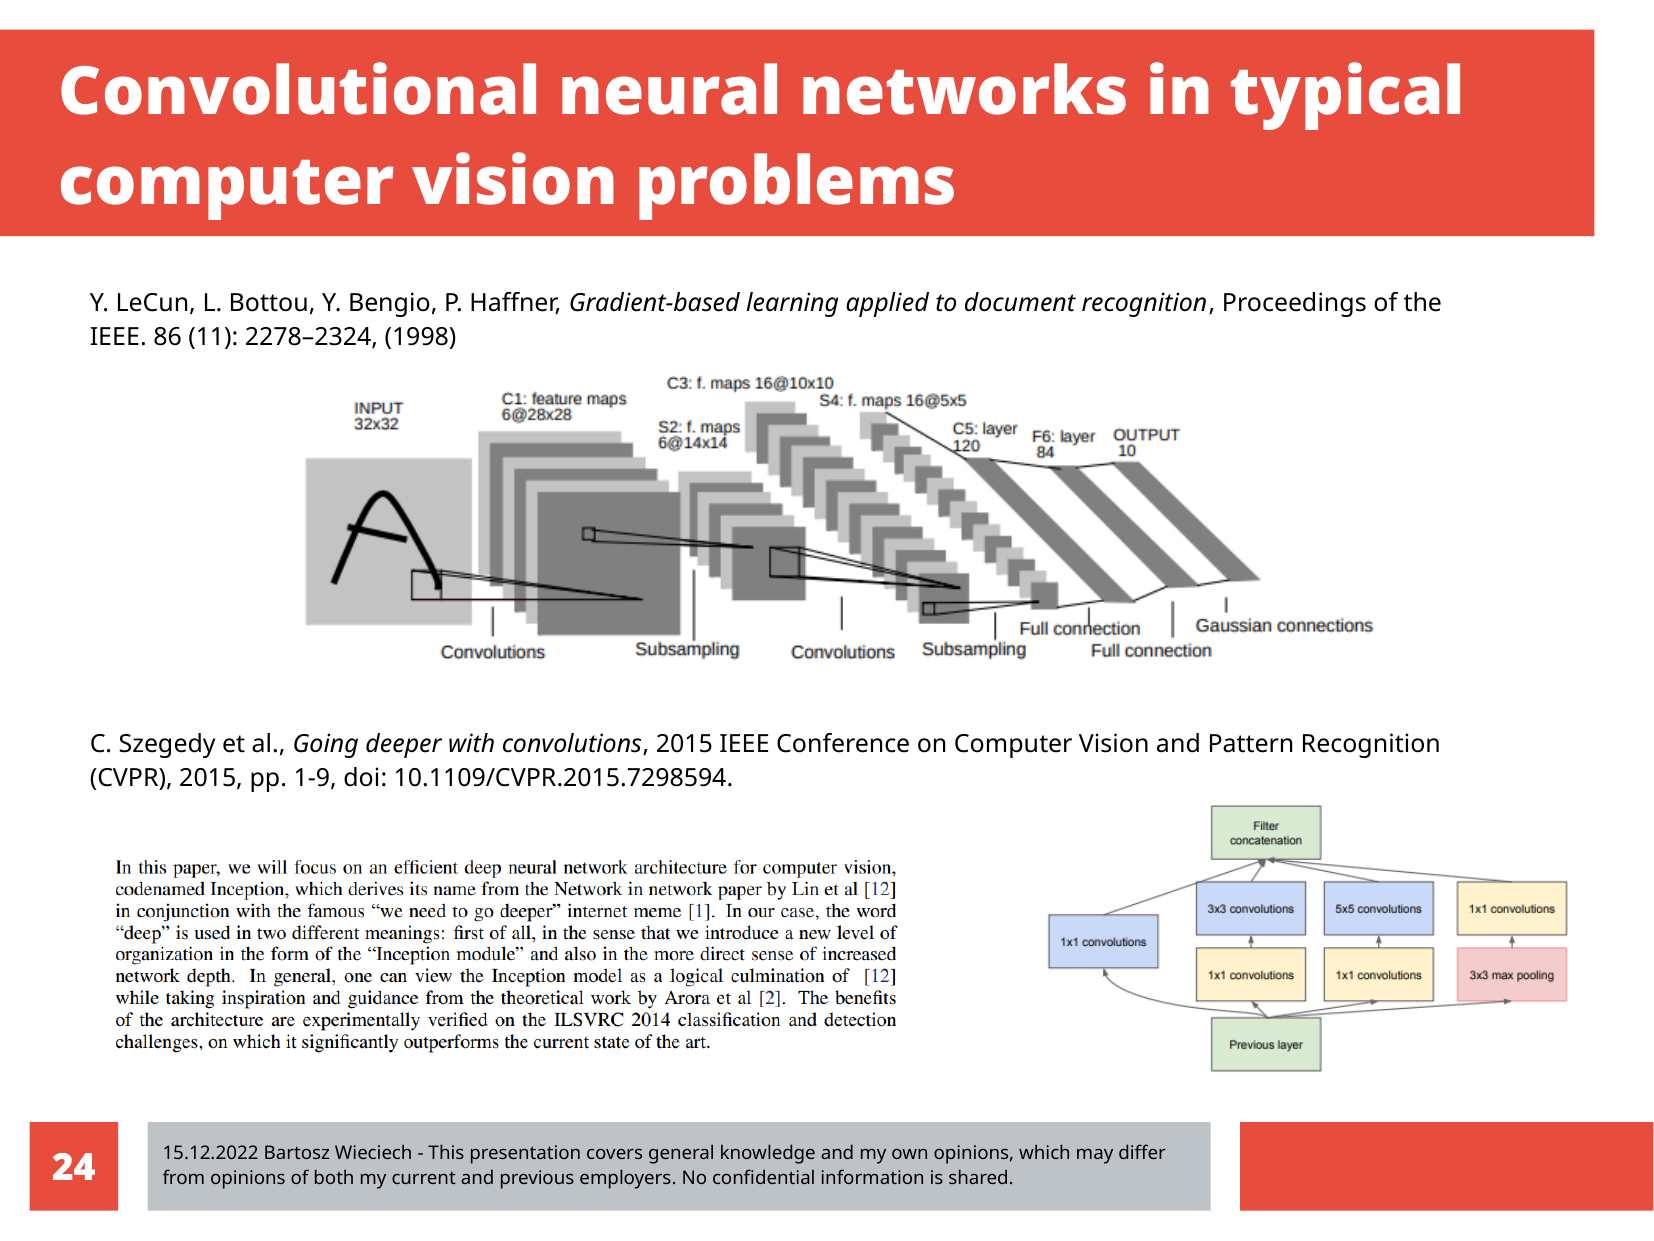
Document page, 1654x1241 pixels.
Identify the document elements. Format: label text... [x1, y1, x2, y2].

picture [108, 856, 904, 1054]
text_box C. Szegedy et al., Going deeper with convolutions, 2015 IEEE Conference on Computer Vision and Pattern Recognition (CVPR), 2015, pp. 1-9, doi: 10.1109/CVPR.2015.7298594. [75, 718, 1501, 802]
title Convolutional neural networks in typical computer vision problems [59, 76, 1595, 225]
text_box Y. LeCun, L. Bottou, Y. Bengio, P. Haffner, Gradient-based learning applied to document recognition, Proceedings of the IEEE. 86 (11): 2278–2324, (1998) [75, 276, 1501, 360]
picture [294, 367, 1381, 682]
picture [1038, 798, 1579, 1082]
